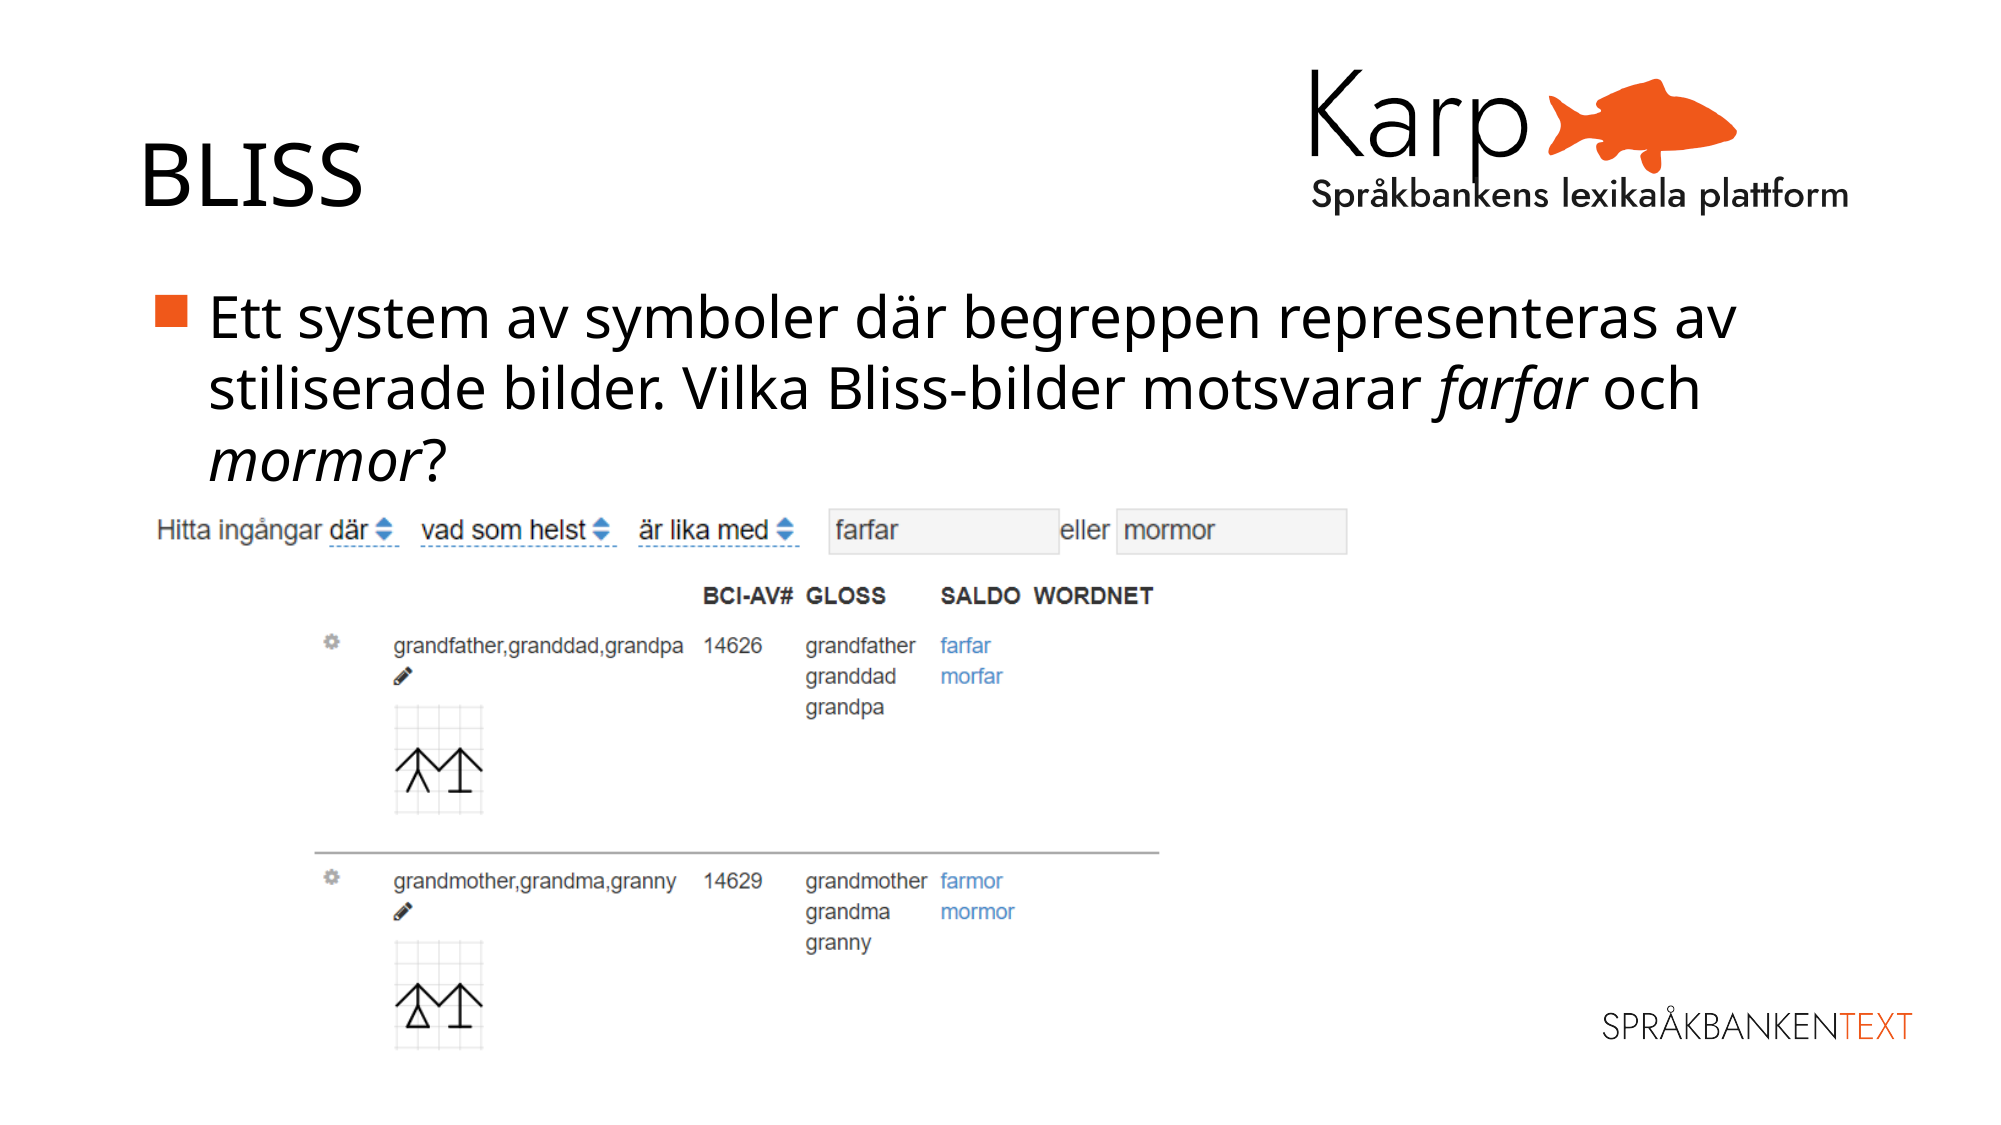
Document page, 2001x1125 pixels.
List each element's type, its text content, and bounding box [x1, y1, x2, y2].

title Bliss [137, 109, 1863, 236]
picture [1600, 998, 1959, 1125]
picture [311, 576, 1179, 1059]
list Ett system av symboler där begreppen representeras av stiliserade bilder. Vilka Bliss-bilder motsvarar farfar och mormor? [137, 281, 1861, 904]
picture [147, 501, 1363, 572]
picture [1300, 53, 1863, 234]
